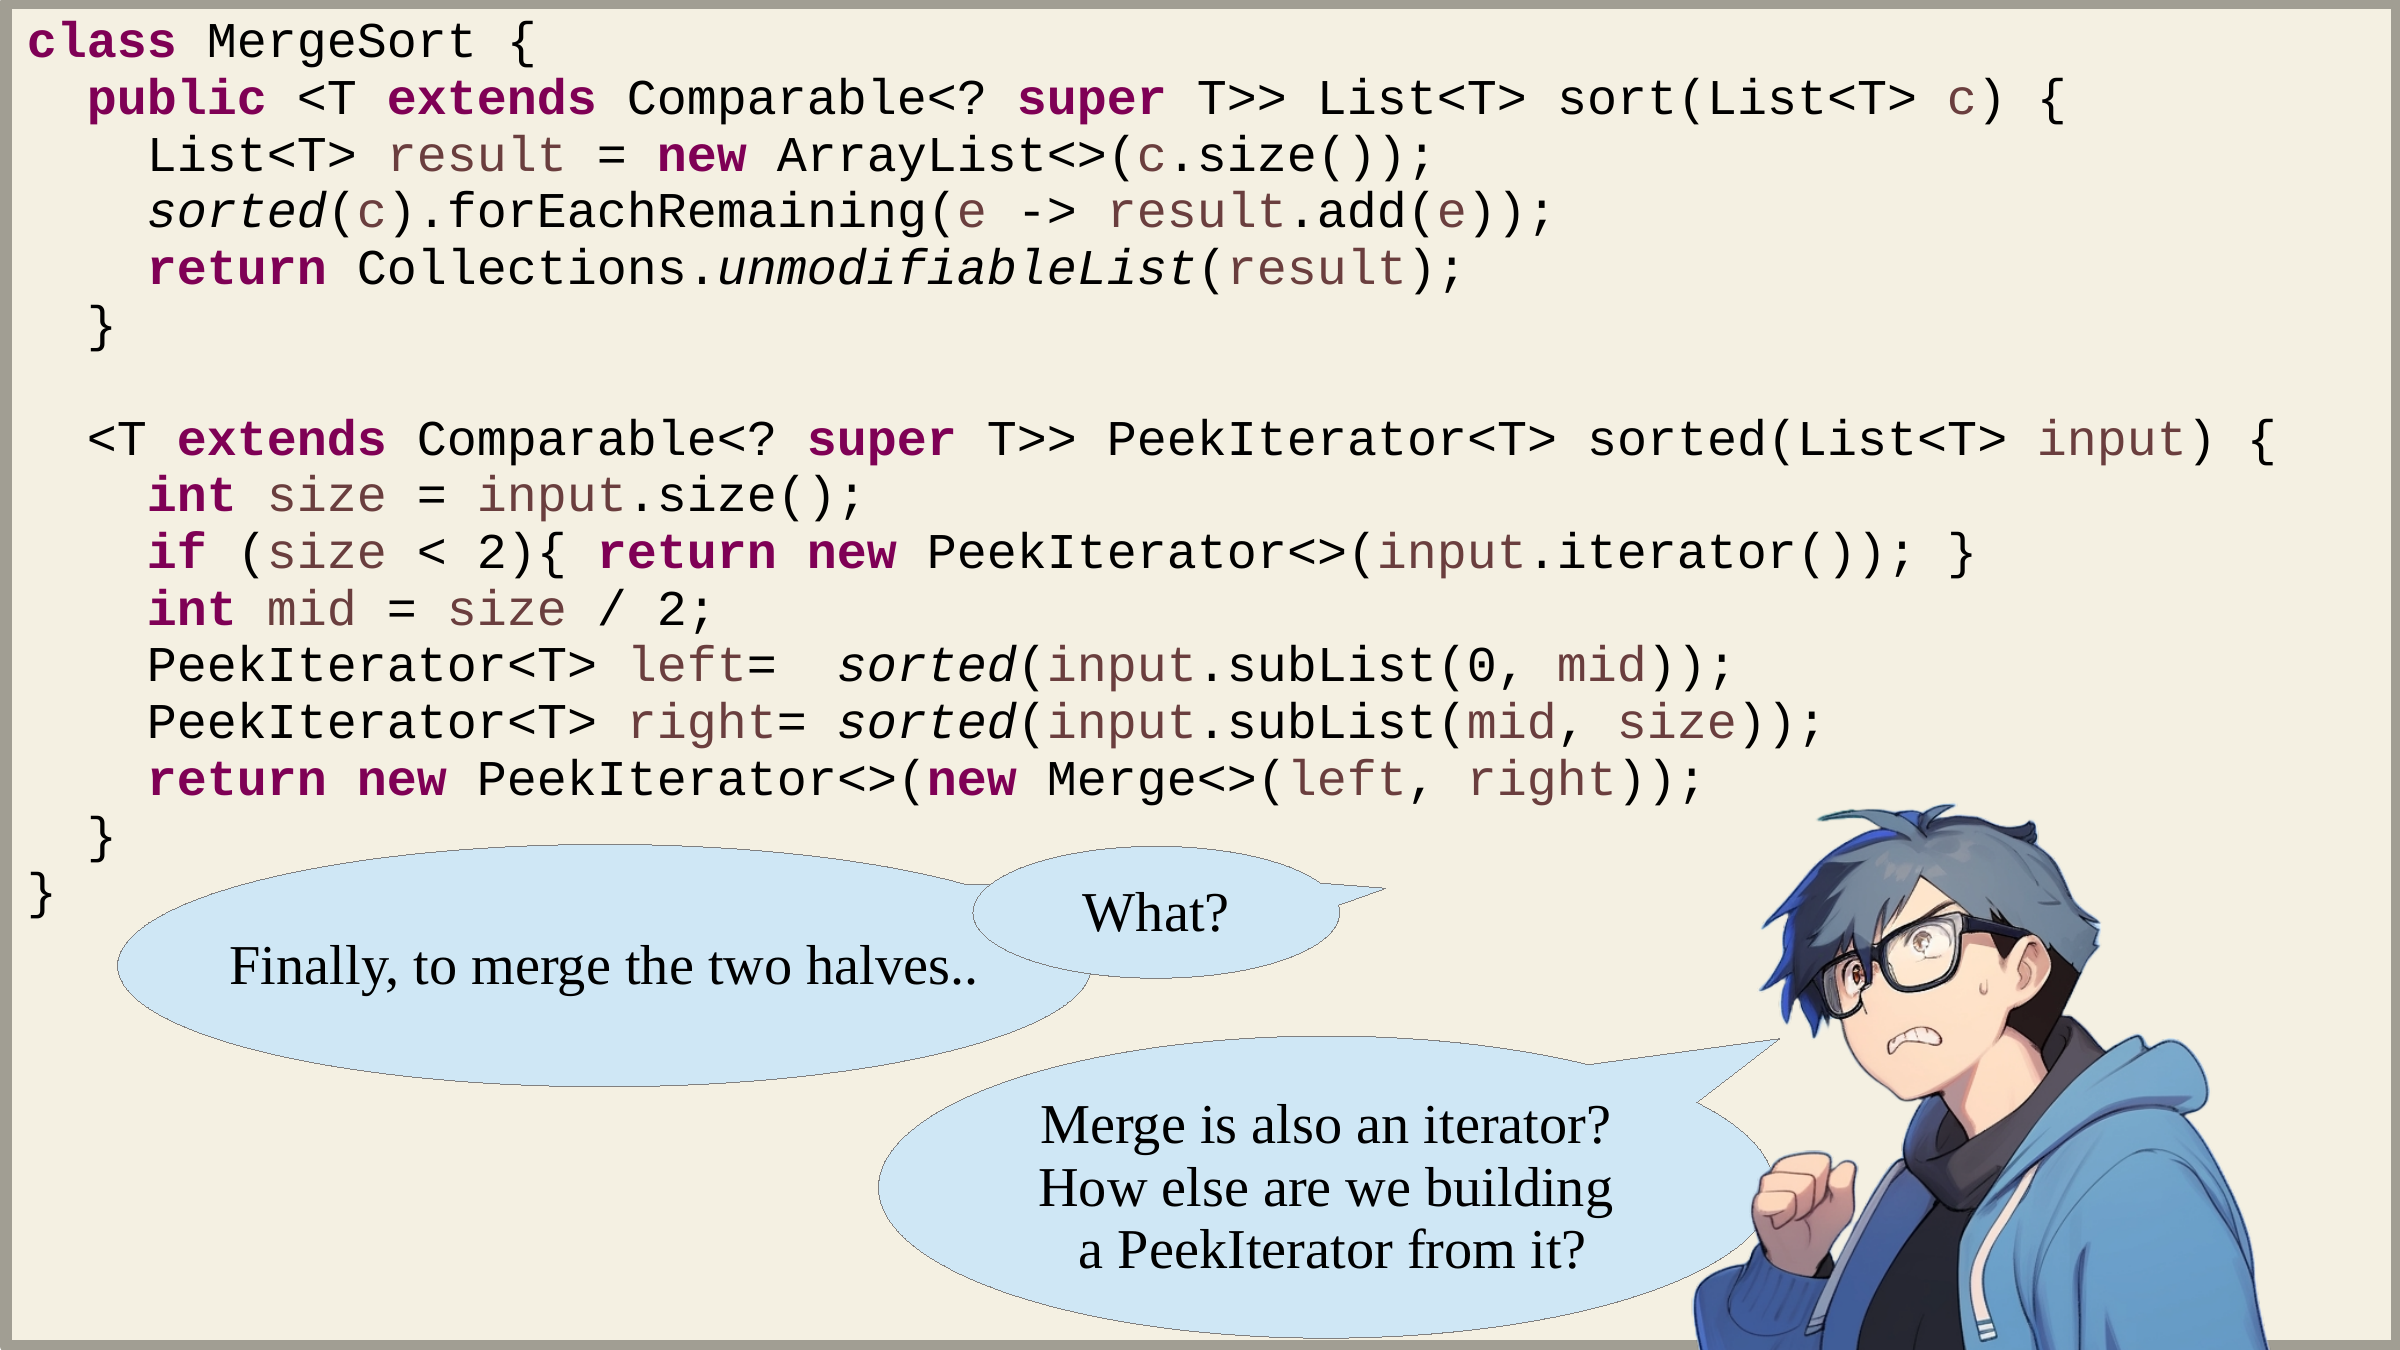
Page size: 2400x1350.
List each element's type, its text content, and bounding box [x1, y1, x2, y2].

text_box What? [972, 846, 1386, 979]
text_box Finally, to merge the two halves.. [117, 844, 1091, 1087]
picture [1649, 607, 2400, 1350]
text_box class MergeSort { public <T extends Comparable<? super T>> List<T> sort(List<T> c) { List<T> result = new ArrayList<>(c.size()); sorted(c).forEachRemaining(e -> result.add(e)); return Collections.unmodifiableList(result); } <T extends Comparable<? super T>> PeekIterator<T> sorted(List<T> input) { int size = input.size(); if (size < 2){ return new PeekIterator<>(input.iterator()); } int mid = size / 2; PeekIterator<T> left= sorted(input.subList(0, mid)); PeekIterator<T> right= sorted(input.subList(mid, size)); return new PeekIterator<>(new Merge<>(left, right)); } } [5, 2, 2398, 1346]
text_box Merge is also an iterator? How else are we building a PeekIterator from it? [878, 1036, 1649, 1339]
